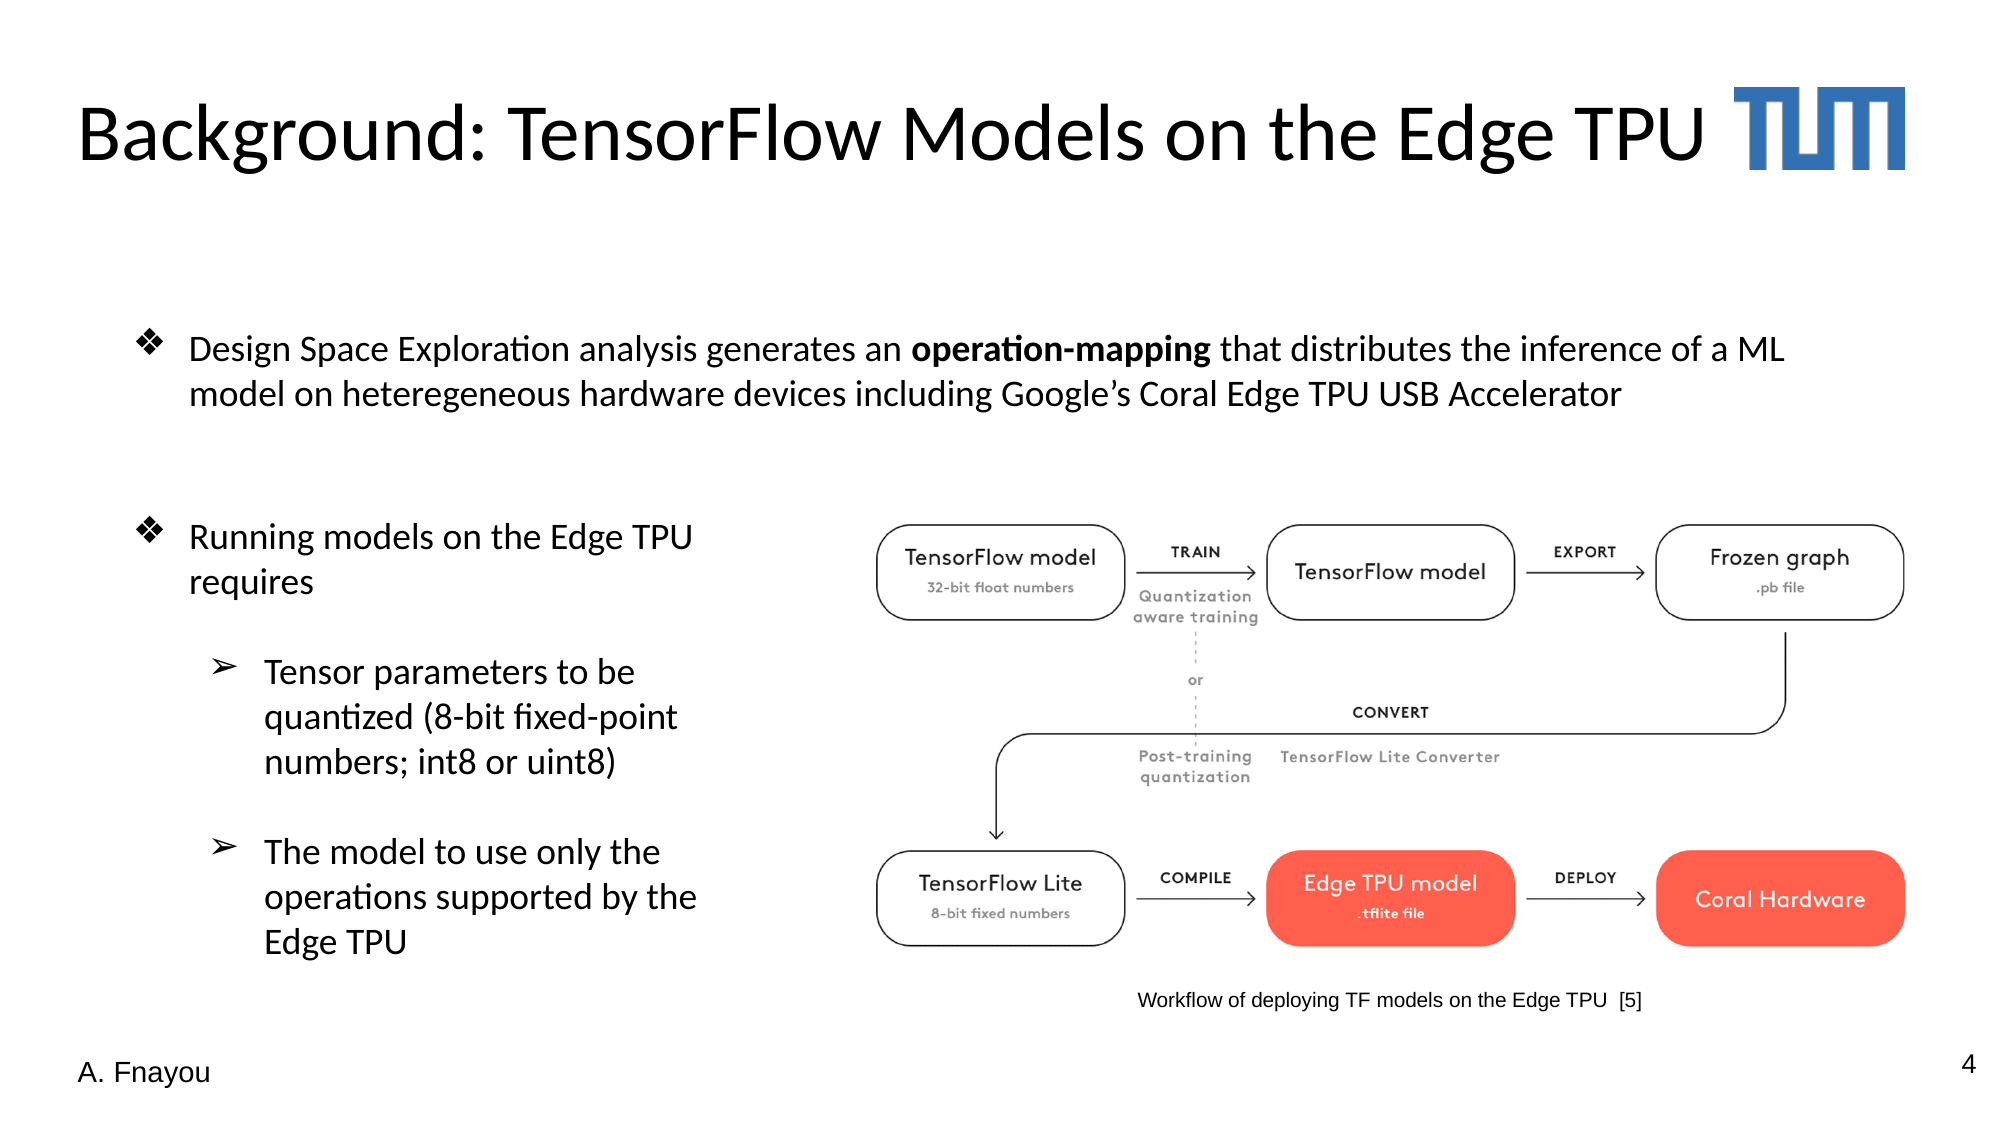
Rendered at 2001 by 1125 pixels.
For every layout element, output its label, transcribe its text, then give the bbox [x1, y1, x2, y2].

text_box Workflow of deploying TF models on the Edge TPU [5] [1122, 971, 1687, 1027]
text_box Background: TensorFlow Models on the Edge TPU [62, 64, 1735, 192]
text_box Design Space Exploration analysis generates an operation-mapping that distributes the inference of a ML model on heteregeneous hardware devices including Google’s Coral Edge TPU USB Accelerator [99, 308, 1905, 429]
text_box Running models on the Edge TPU requires Tensor parameters to be quantized (8-bit fixed-point numbers; int8 or uint8) The model to use only the operations supported by the Edge TPU [99, 496, 728, 977]
slide_number <number> [1871, 1038, 1992, 1125]
text_box A. Fnayou [62, 1038, 233, 1104]
picture [1735, 87, 1905, 170]
picture [876, 514, 1905, 955]
